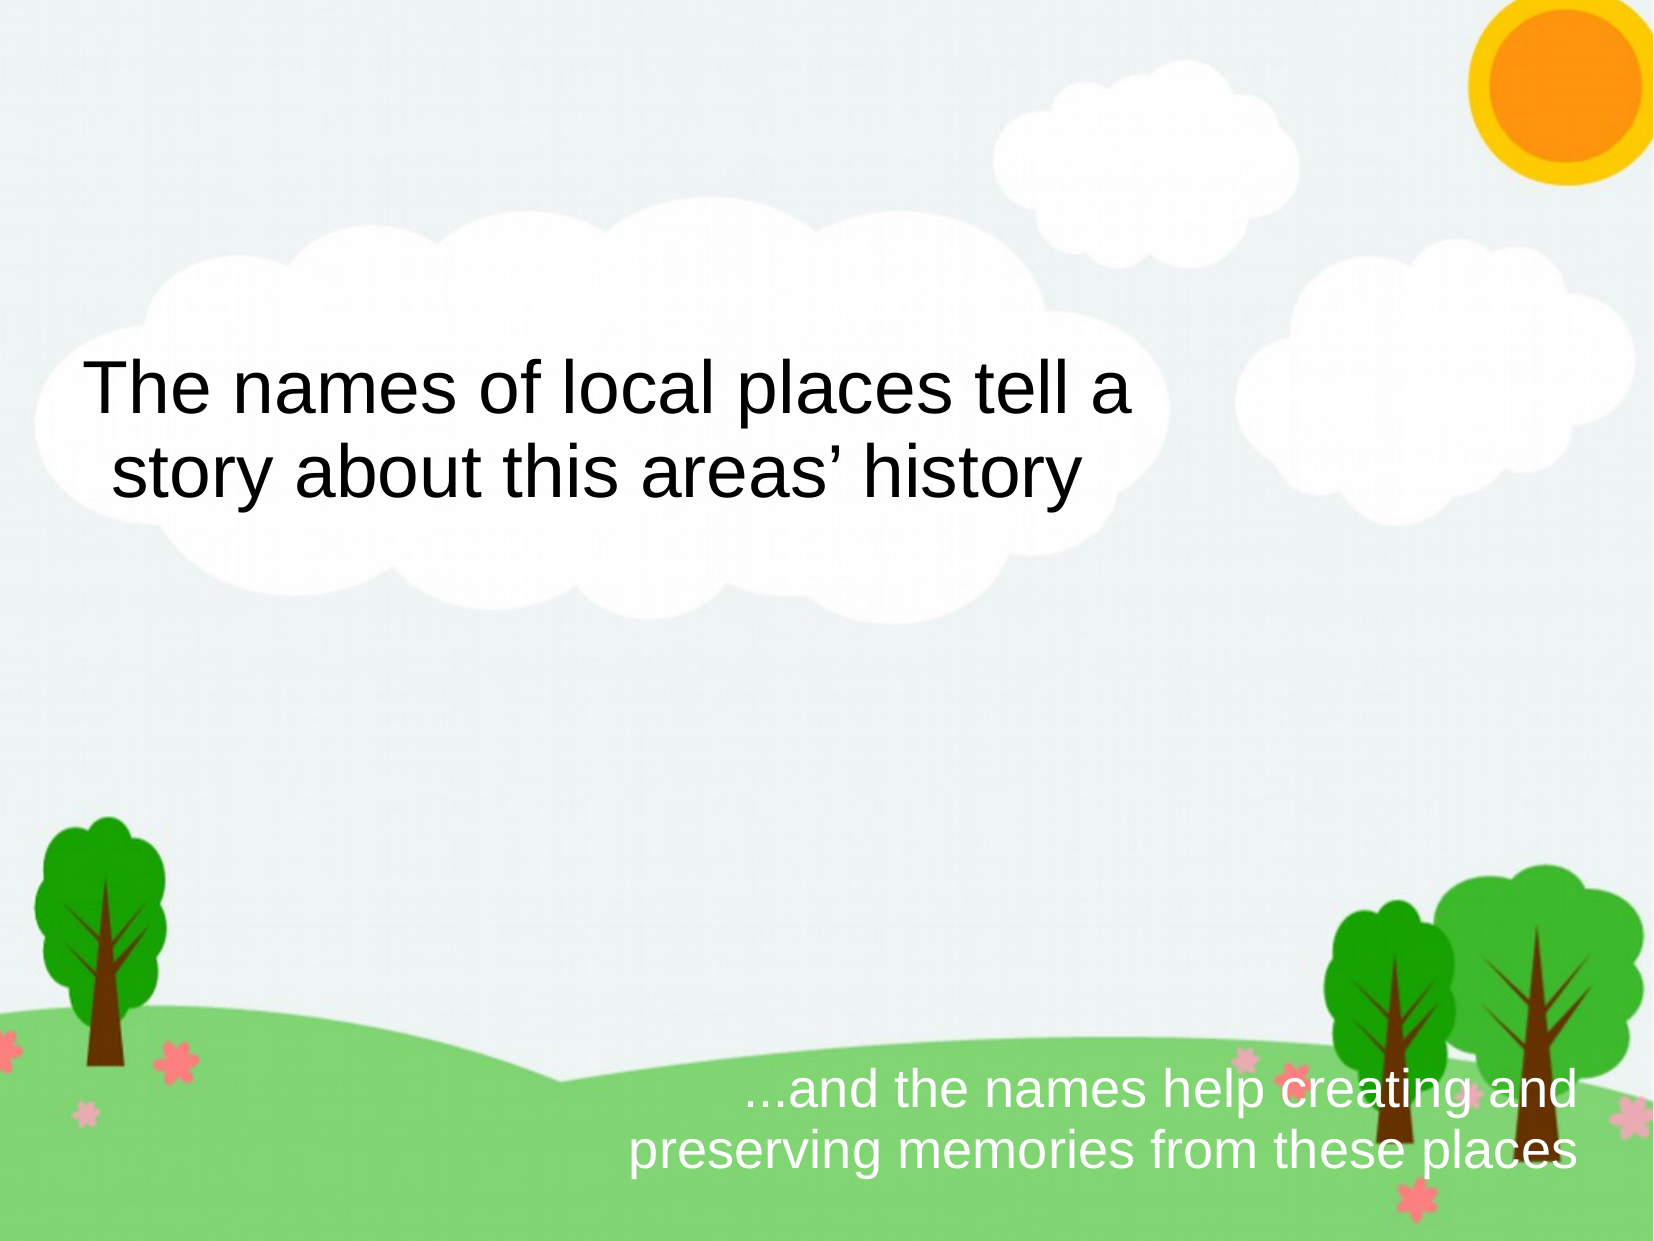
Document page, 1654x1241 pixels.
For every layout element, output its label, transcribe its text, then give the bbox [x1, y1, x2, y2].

text_box ...and the names help creating and preserving memories from these places [614, 1051, 1652, 1241]
title The names of local places tell a story about this areas’ history [70, 283, 1146, 577]
picture [0, 0, 1654, 1241]
